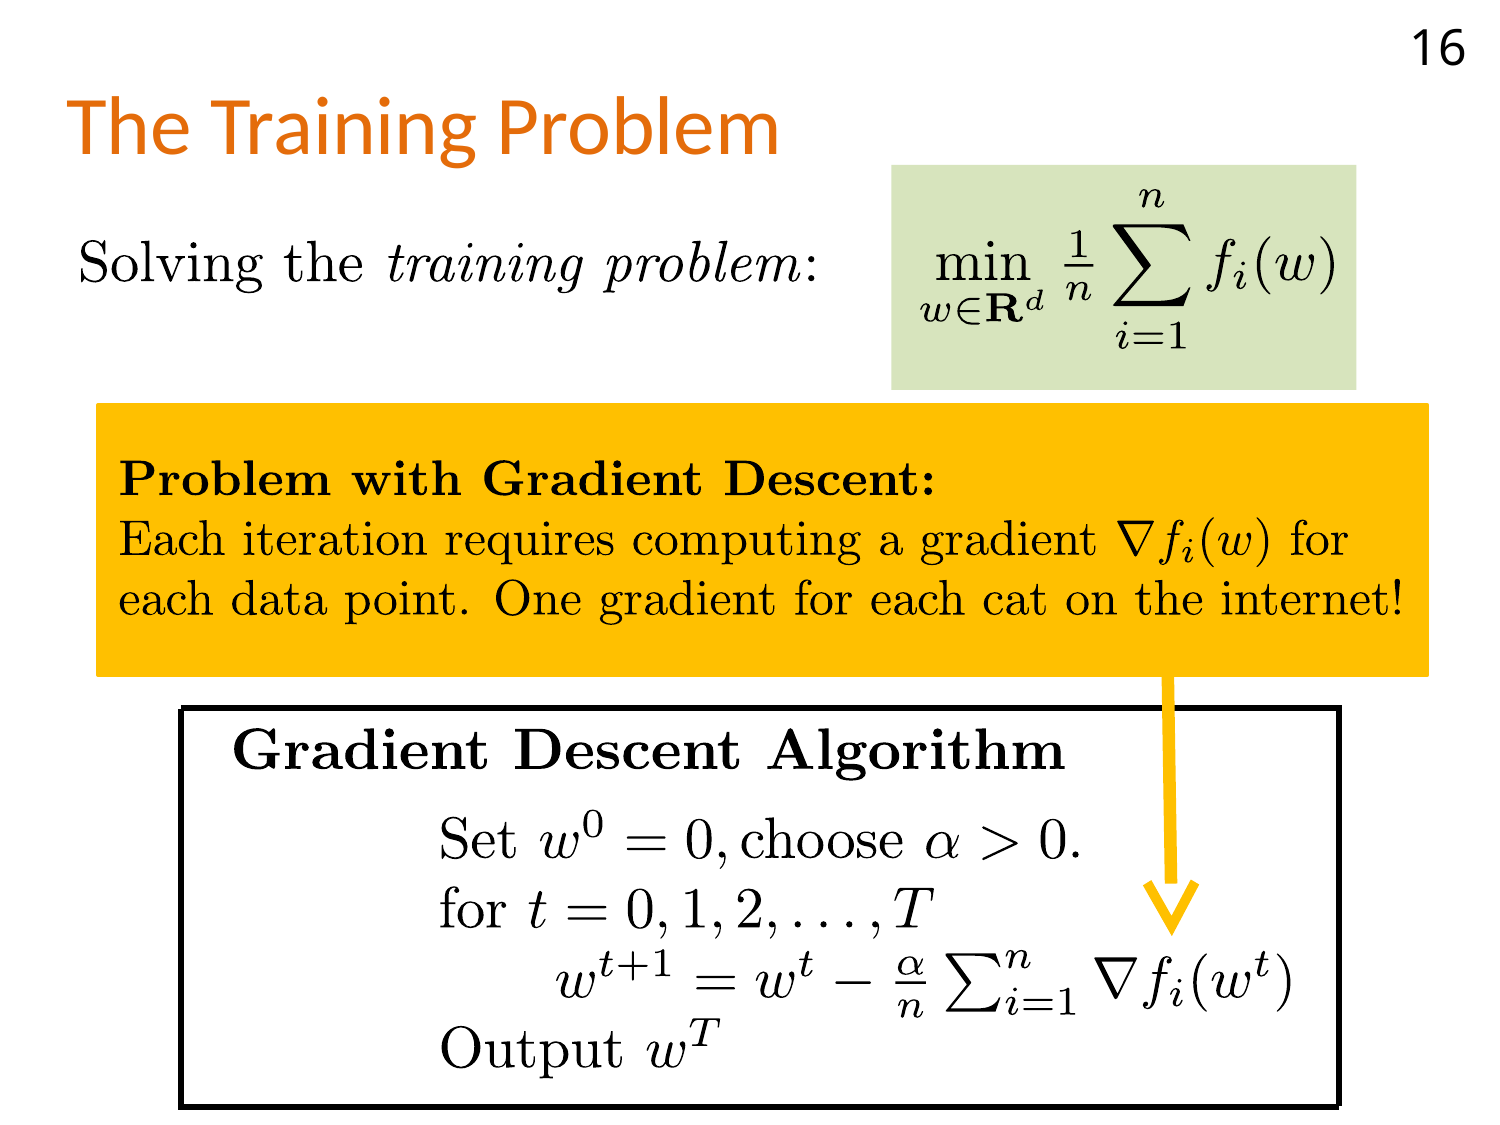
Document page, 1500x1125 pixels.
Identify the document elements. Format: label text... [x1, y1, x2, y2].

text_box [438, 809, 1297, 1079]
text_box [891, 189, 1357, 390]
text_box [98, 404, 1428, 676]
text_box [77, 239, 820, 294]
text_box The Training Problem [51, 27, 1432, 215]
text_box [230, 728, 1067, 781]
